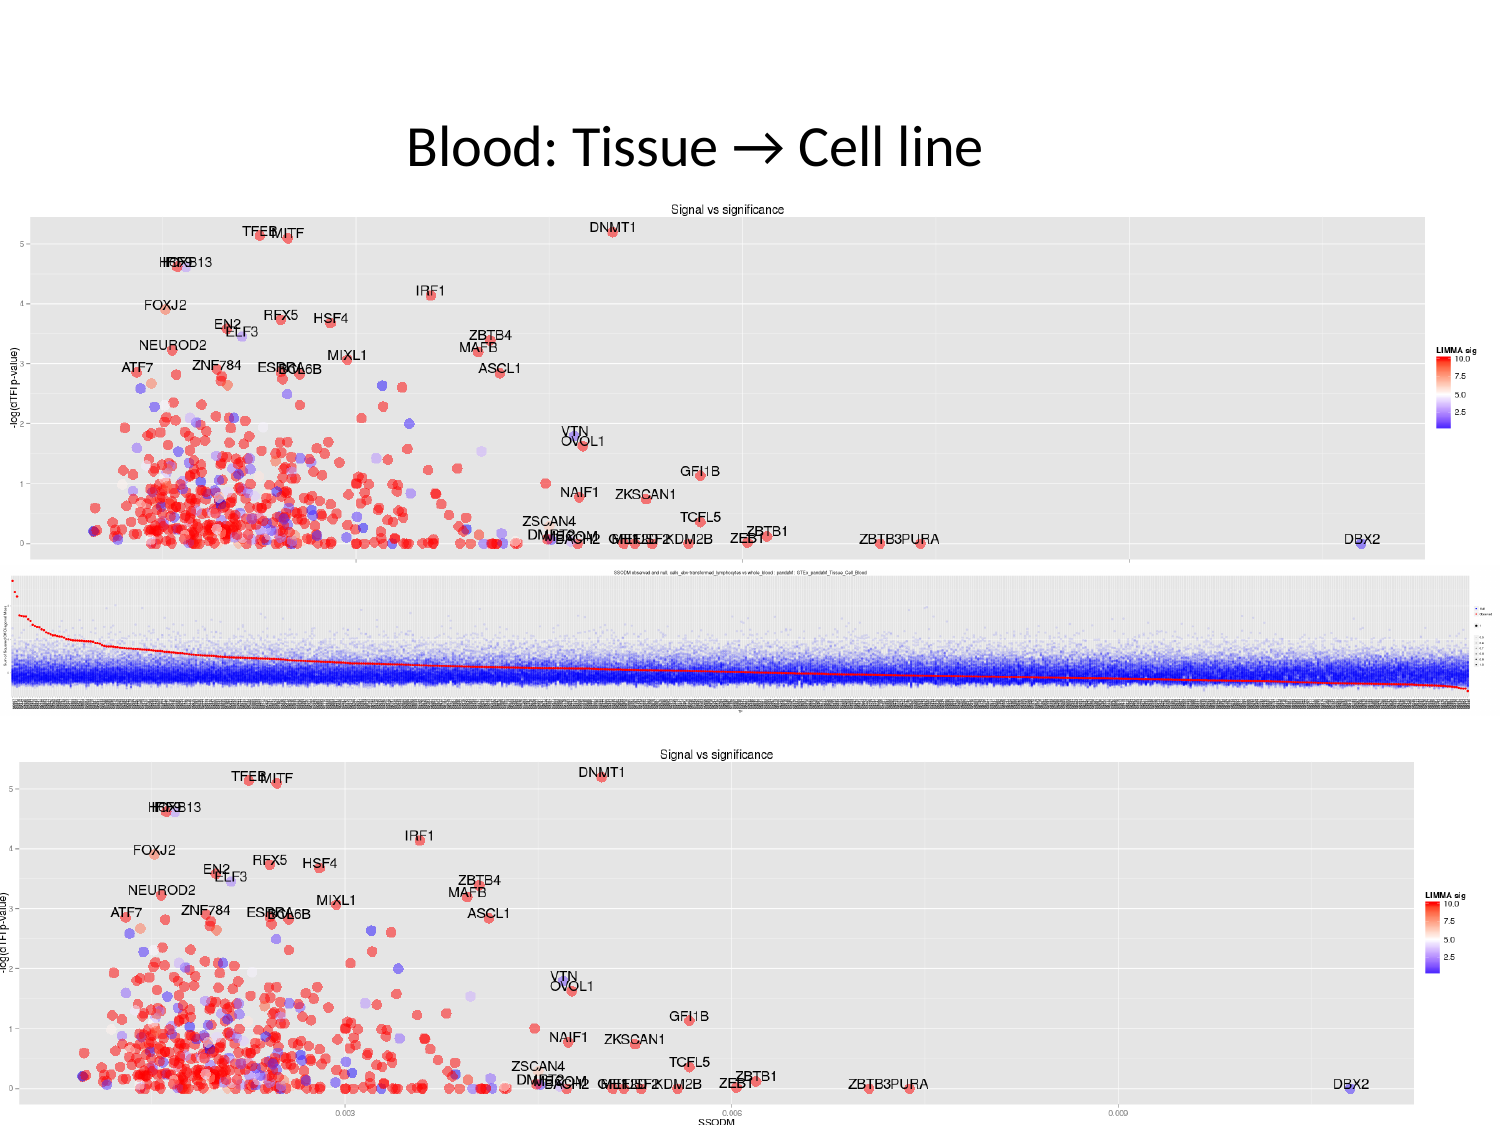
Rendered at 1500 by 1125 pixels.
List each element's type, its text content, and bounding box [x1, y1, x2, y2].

picture [0, 734, 1490, 1125]
title Blood: Tissue → Cell line [57, 31, 1333, 189]
picture [0, 189, 1500, 716]
